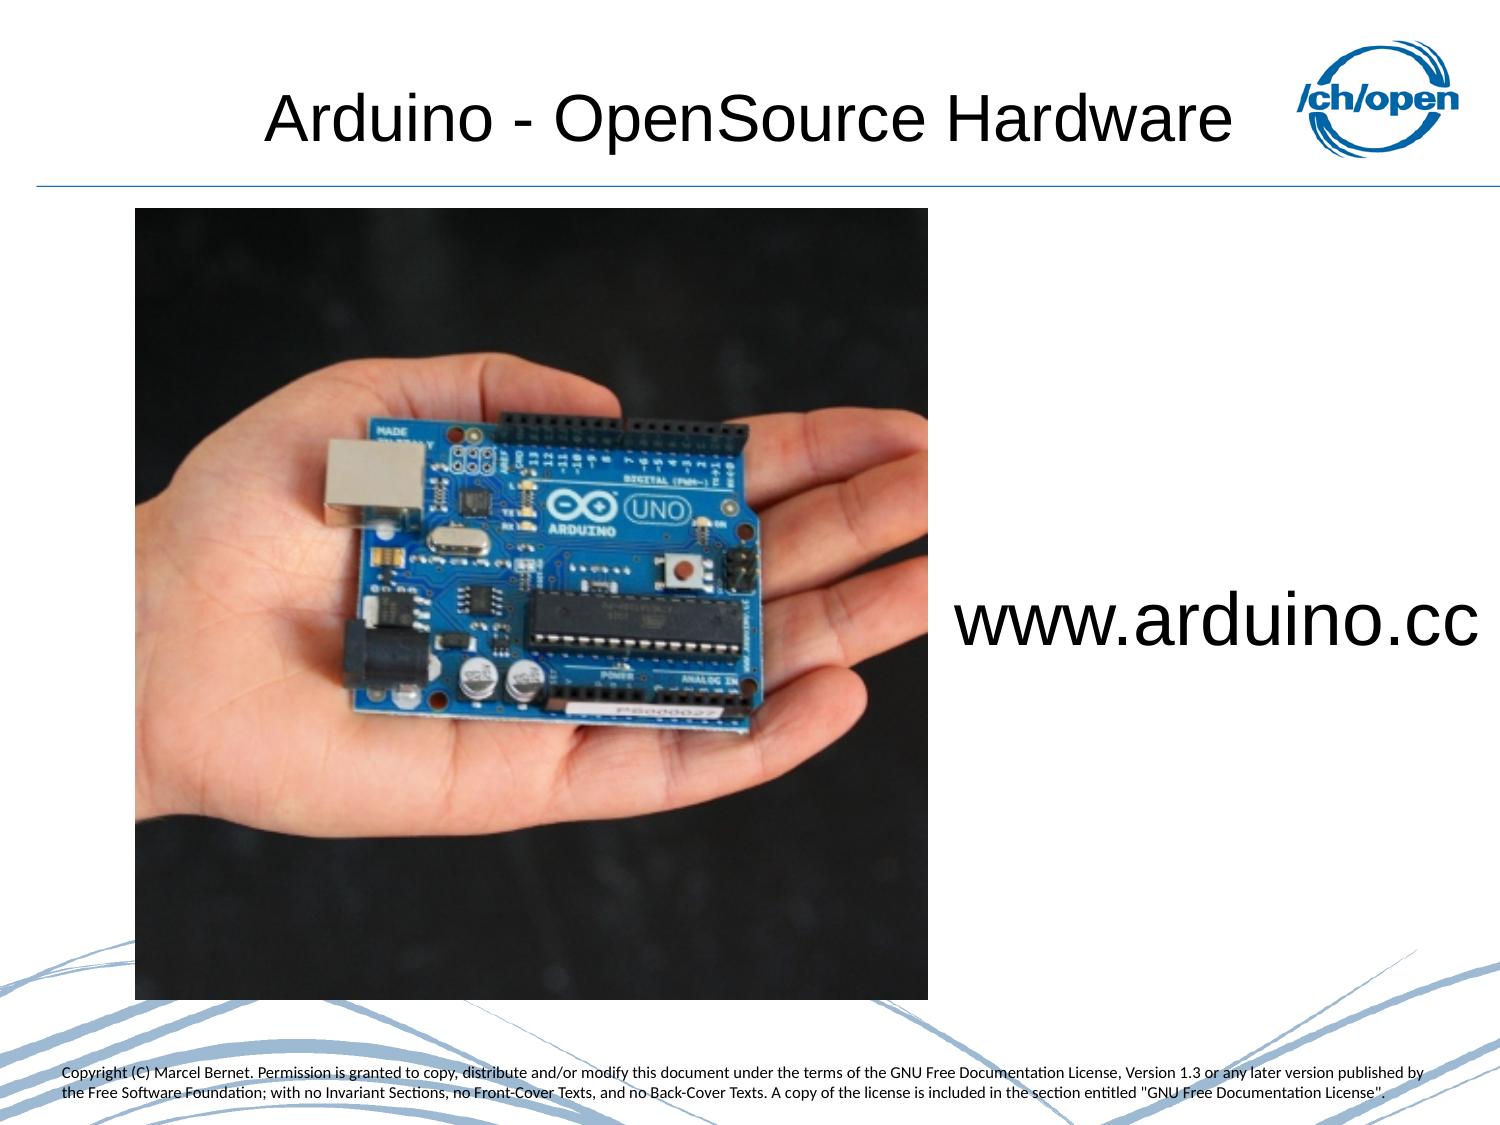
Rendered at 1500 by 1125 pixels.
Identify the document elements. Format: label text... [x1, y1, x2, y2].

title Arduino - OpenSource Hardware [75, 45, 1426, 185]
text_box www.arduino.cc [939, 562, 1500, 669]
picture [135, 208, 928, 1000]
